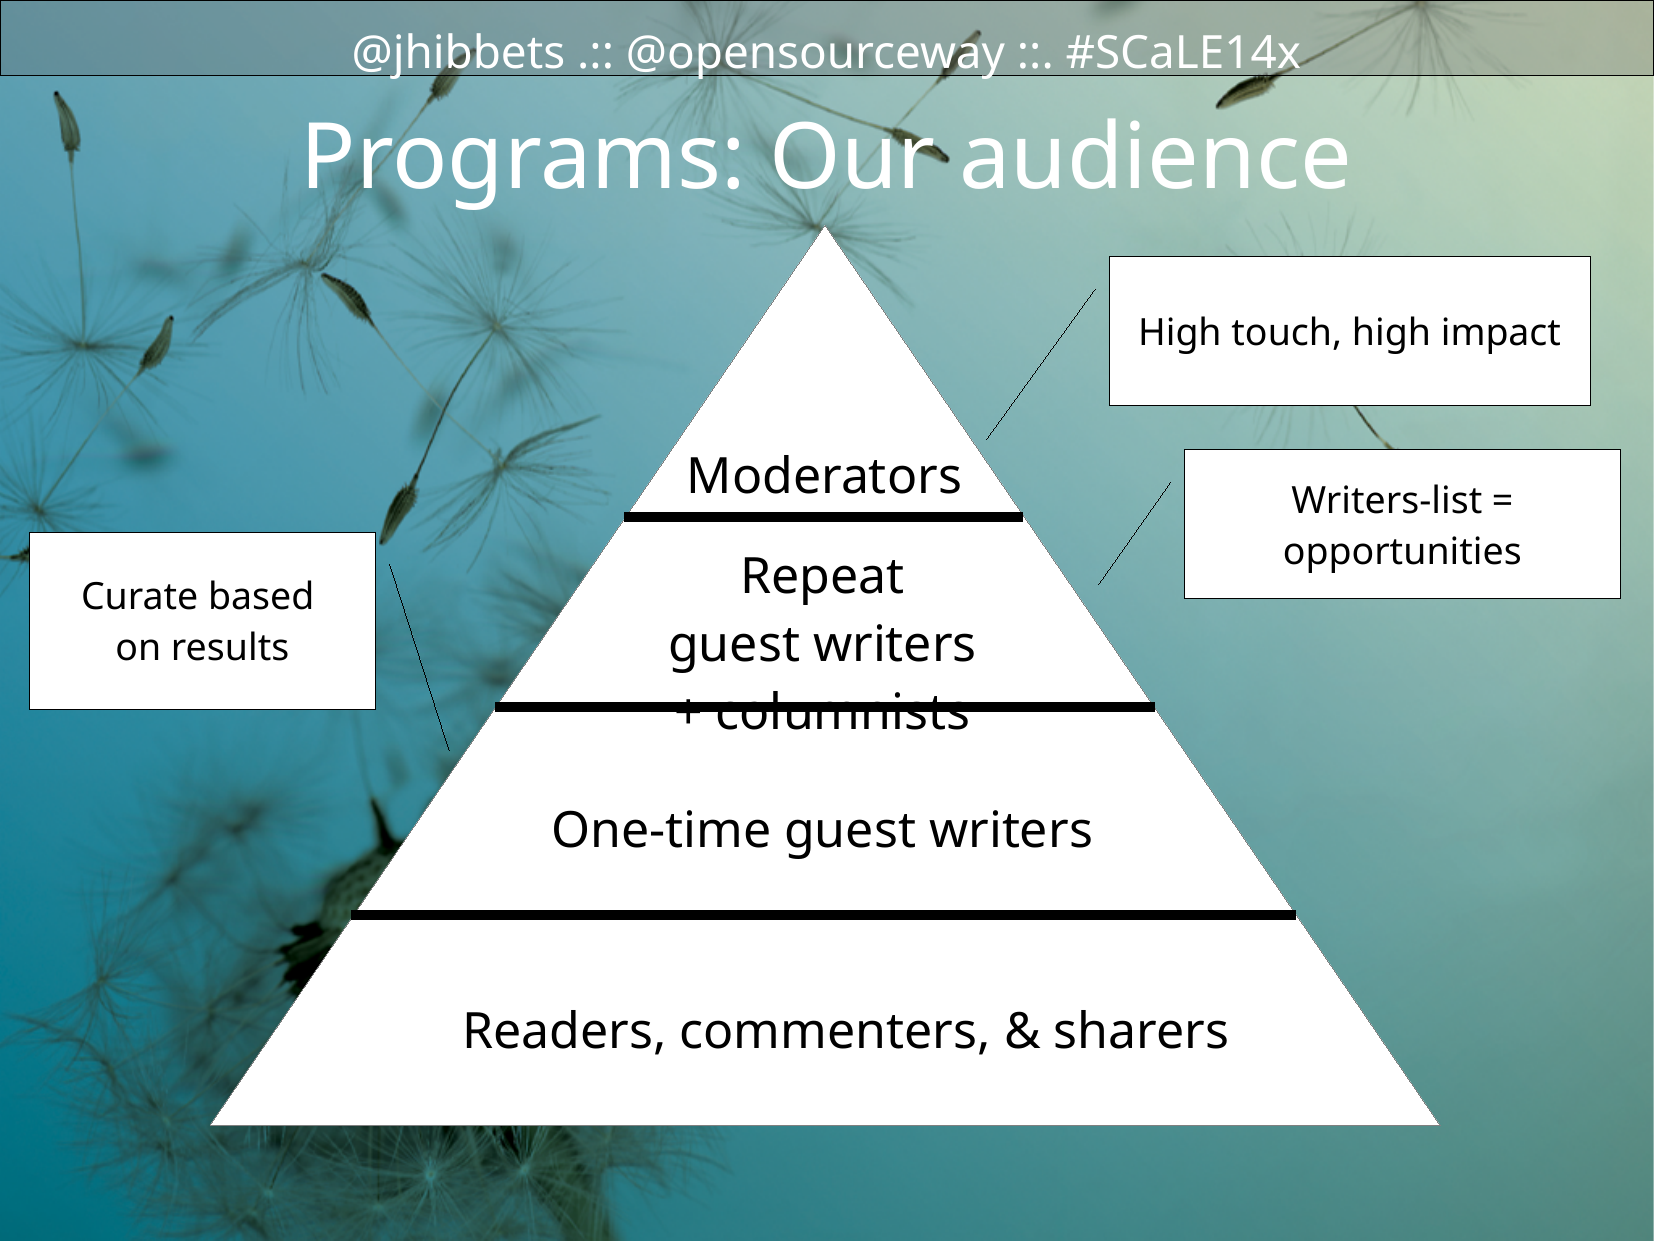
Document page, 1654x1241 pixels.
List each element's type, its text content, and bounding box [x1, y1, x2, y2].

text_box Repeat guest writers + columnists [653, 532, 1001, 698]
text_box [356, 707, 1294, 910]
text_box [628, 448, 1022, 512]
text_box [499, 514, 1151, 702]
text_box [791, 712, 805, 726]
text_box Curate based on results [30, 532, 375, 709]
text_box One-time guest writers [536, 786, 1118, 852]
text_box High touch, high impact [1110, 256, 1590, 405]
text_box [683, 225, 967, 432]
text_box Writers-list = opportunities [1185, 450, 1620, 599]
text_box Readers, commenters, & sharers [447, 987, 1257, 1053]
picture [0, 76, 1654, 1241]
text_box Moderators [672, 432, 980, 498]
text_box [778, 698, 934, 702]
text_box [746, 712, 762, 726]
text_box [210, 914, 1441, 1126]
title Programs: Our audience [82, 49, 1571, 257]
